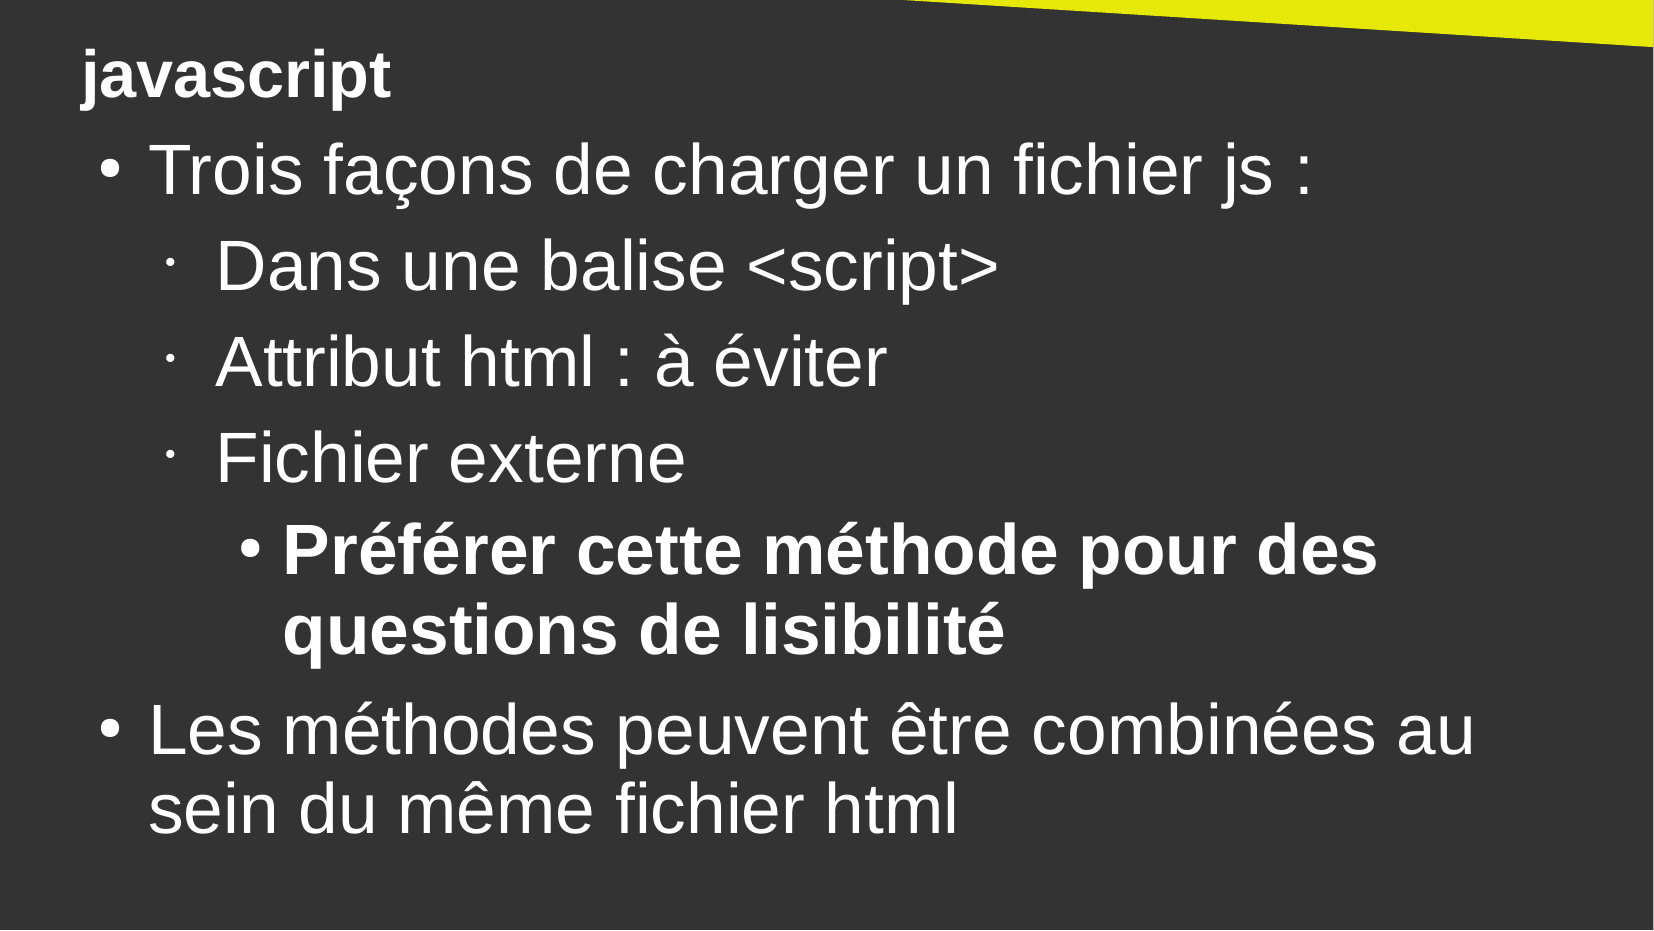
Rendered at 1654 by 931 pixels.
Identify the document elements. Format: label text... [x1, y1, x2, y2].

text_box [903, 0, 1654, 48]
title javascript [81, 37, 1570, 115]
list Trois façons de charger un fichier js : Dans une balise <script> Attribut html : à éviter Fichier externe Préférer cette méthode pour des questions de lisibilité Les méthodes peuvent être combinées au sein du même fichier html [80, 129, 1620, 851]
